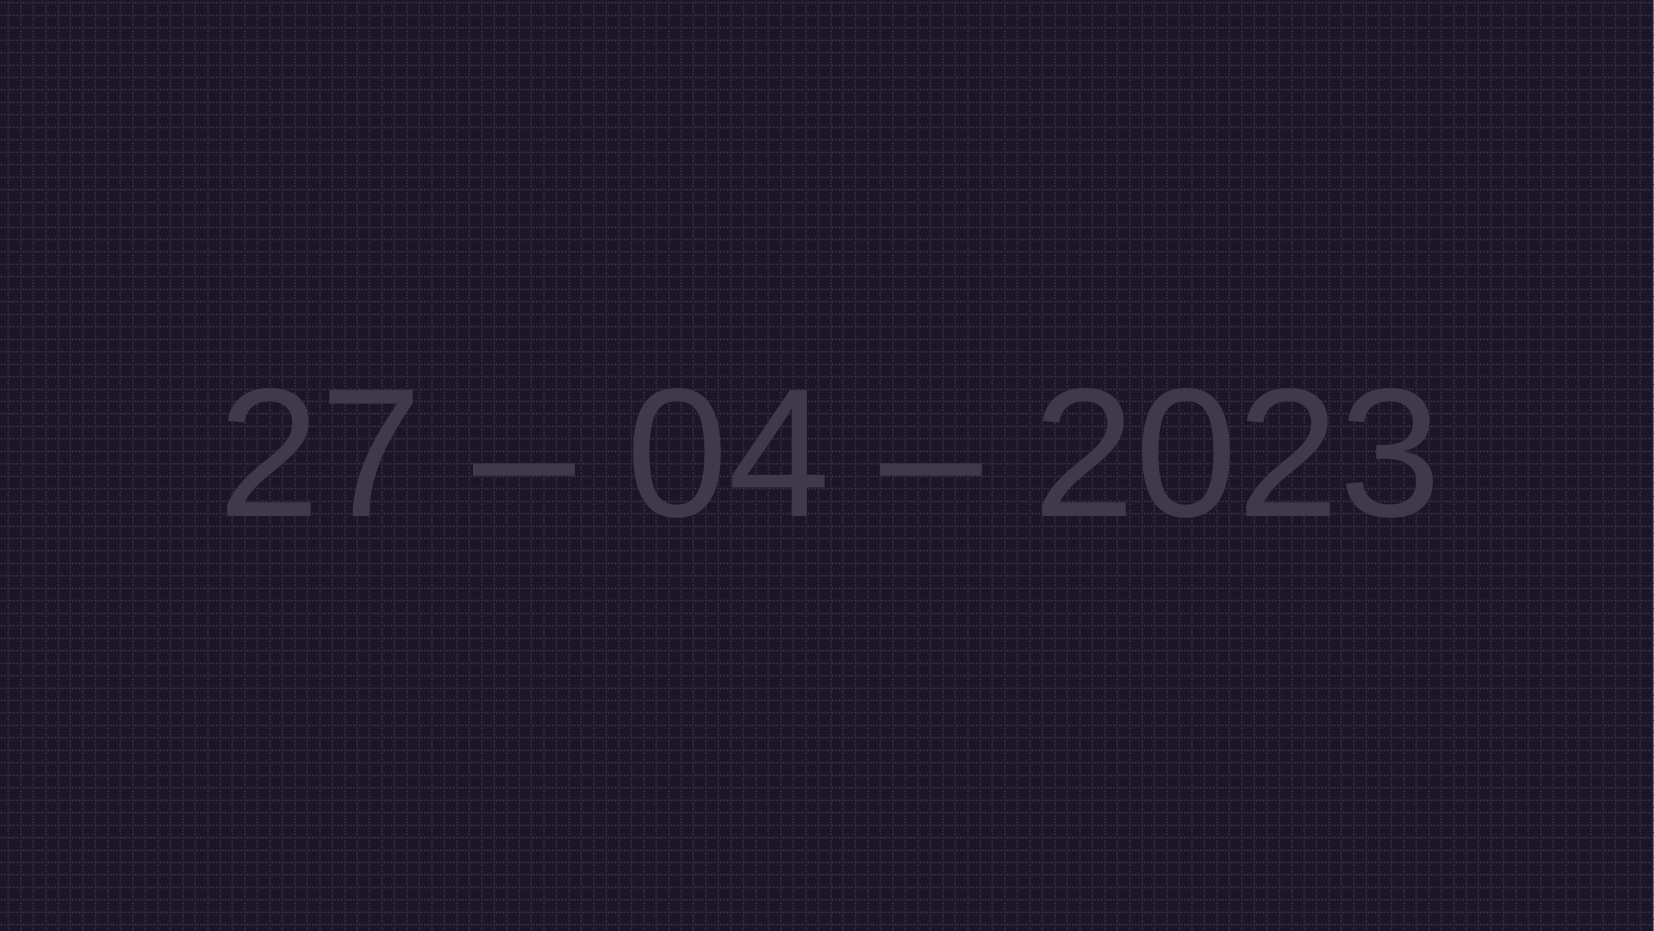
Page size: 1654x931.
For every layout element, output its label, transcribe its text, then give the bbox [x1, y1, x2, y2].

picture [0, 0, 1654, 931]
title 27 – 04 – 2023 [86, 350, 1576, 556]
